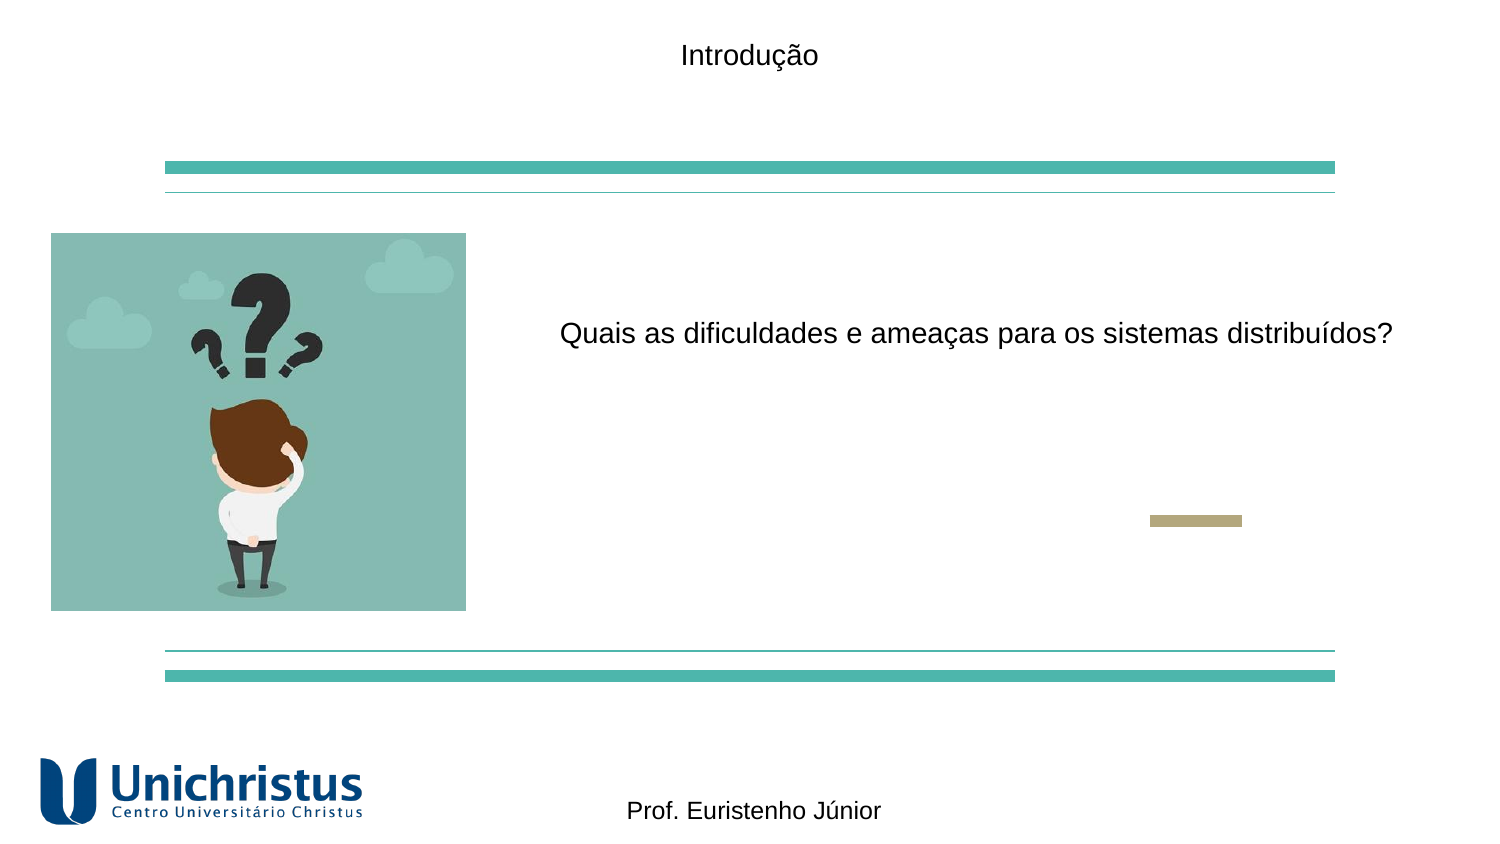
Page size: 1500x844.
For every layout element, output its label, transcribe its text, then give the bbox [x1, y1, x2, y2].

picture [35, 754, 367, 827]
picture [51, 233, 466, 611]
list Quais as dificuldades e ameaças para os sistemas distribuídos? [544, 152, 1449, 750]
title Introdução [51, 20, 1449, 137]
